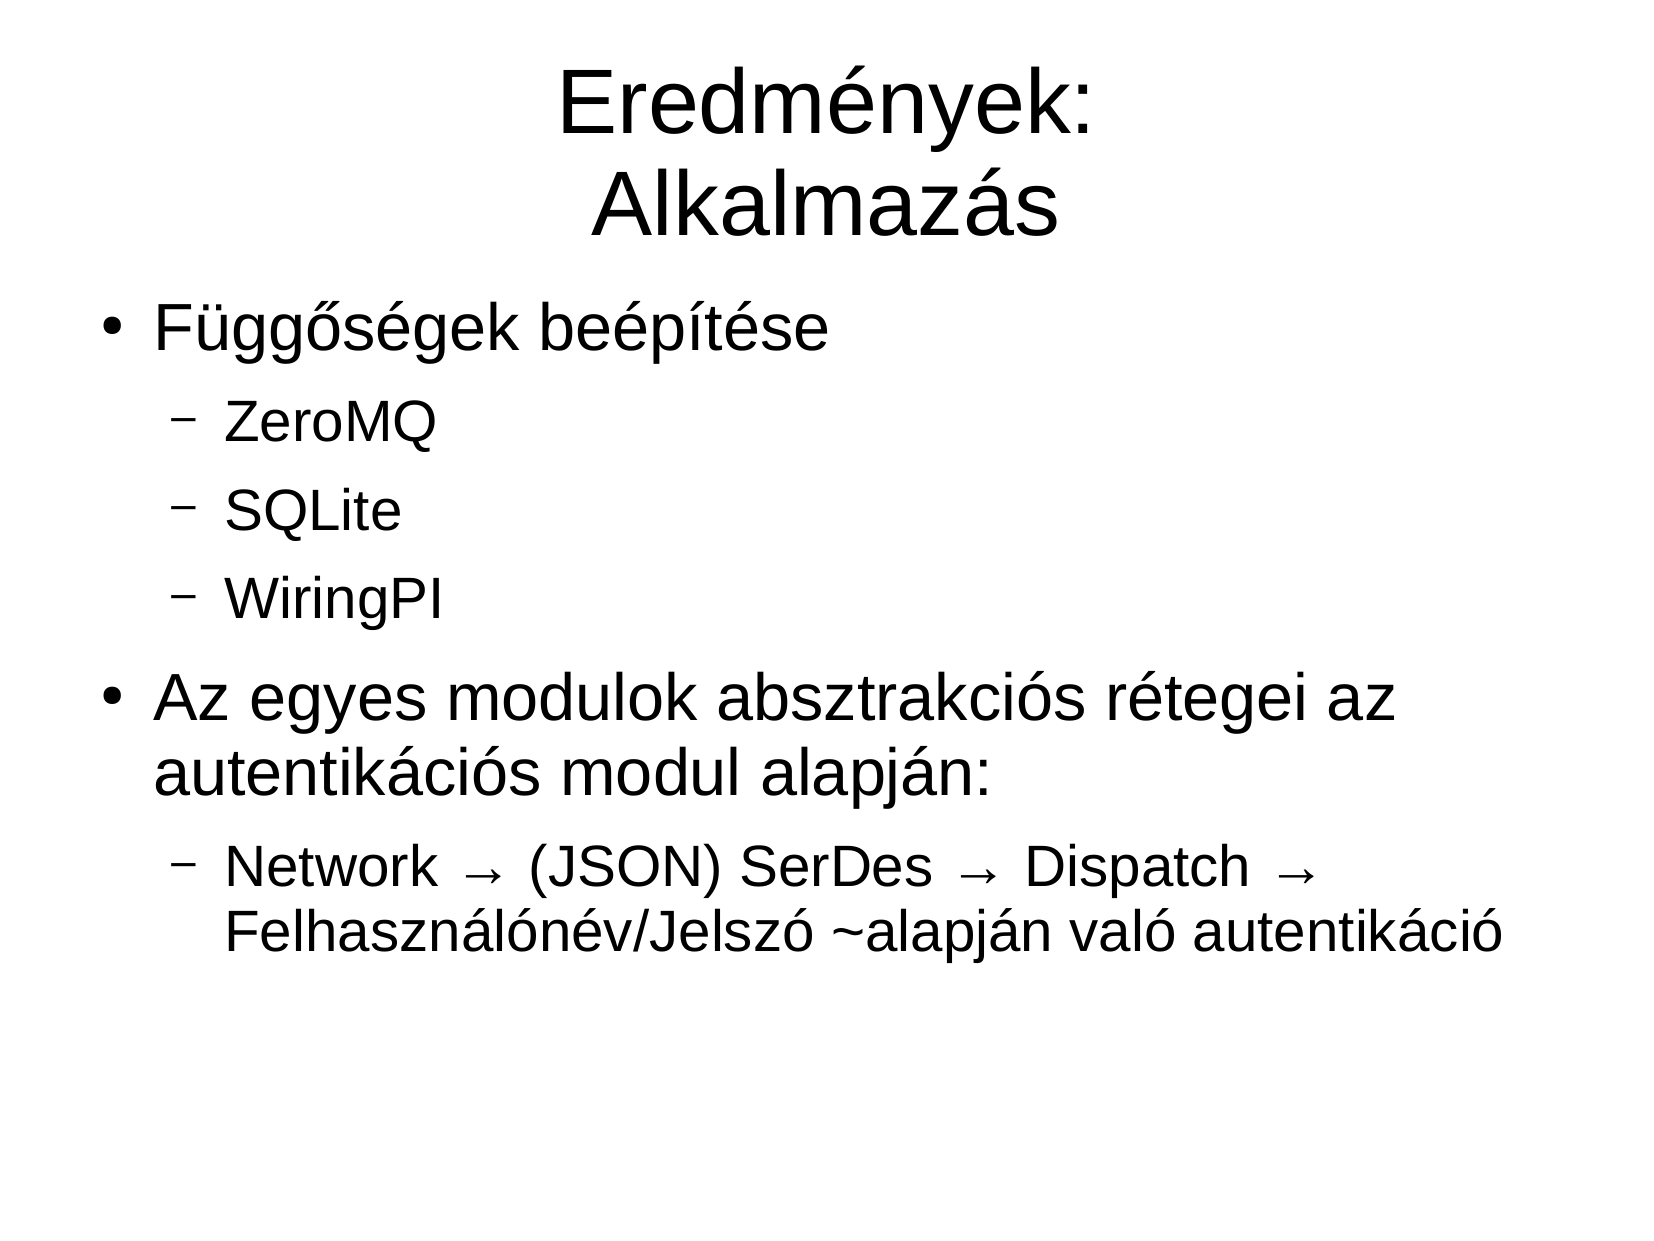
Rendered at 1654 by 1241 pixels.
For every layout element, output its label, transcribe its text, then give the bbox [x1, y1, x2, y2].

title Eredmények: Alkalmazás [82, 49, 1571, 257]
list Függőségek beépítése ZeroMQ SQLite WiringPI Az egyes modulok absztrakciós rétegei az autentikációs modul alapján: Network → (JSON) SerDes → Dispatch → Felhasználónév/Jelszó ~alapján való autentikáció [82, 290, 1571, 1010]
